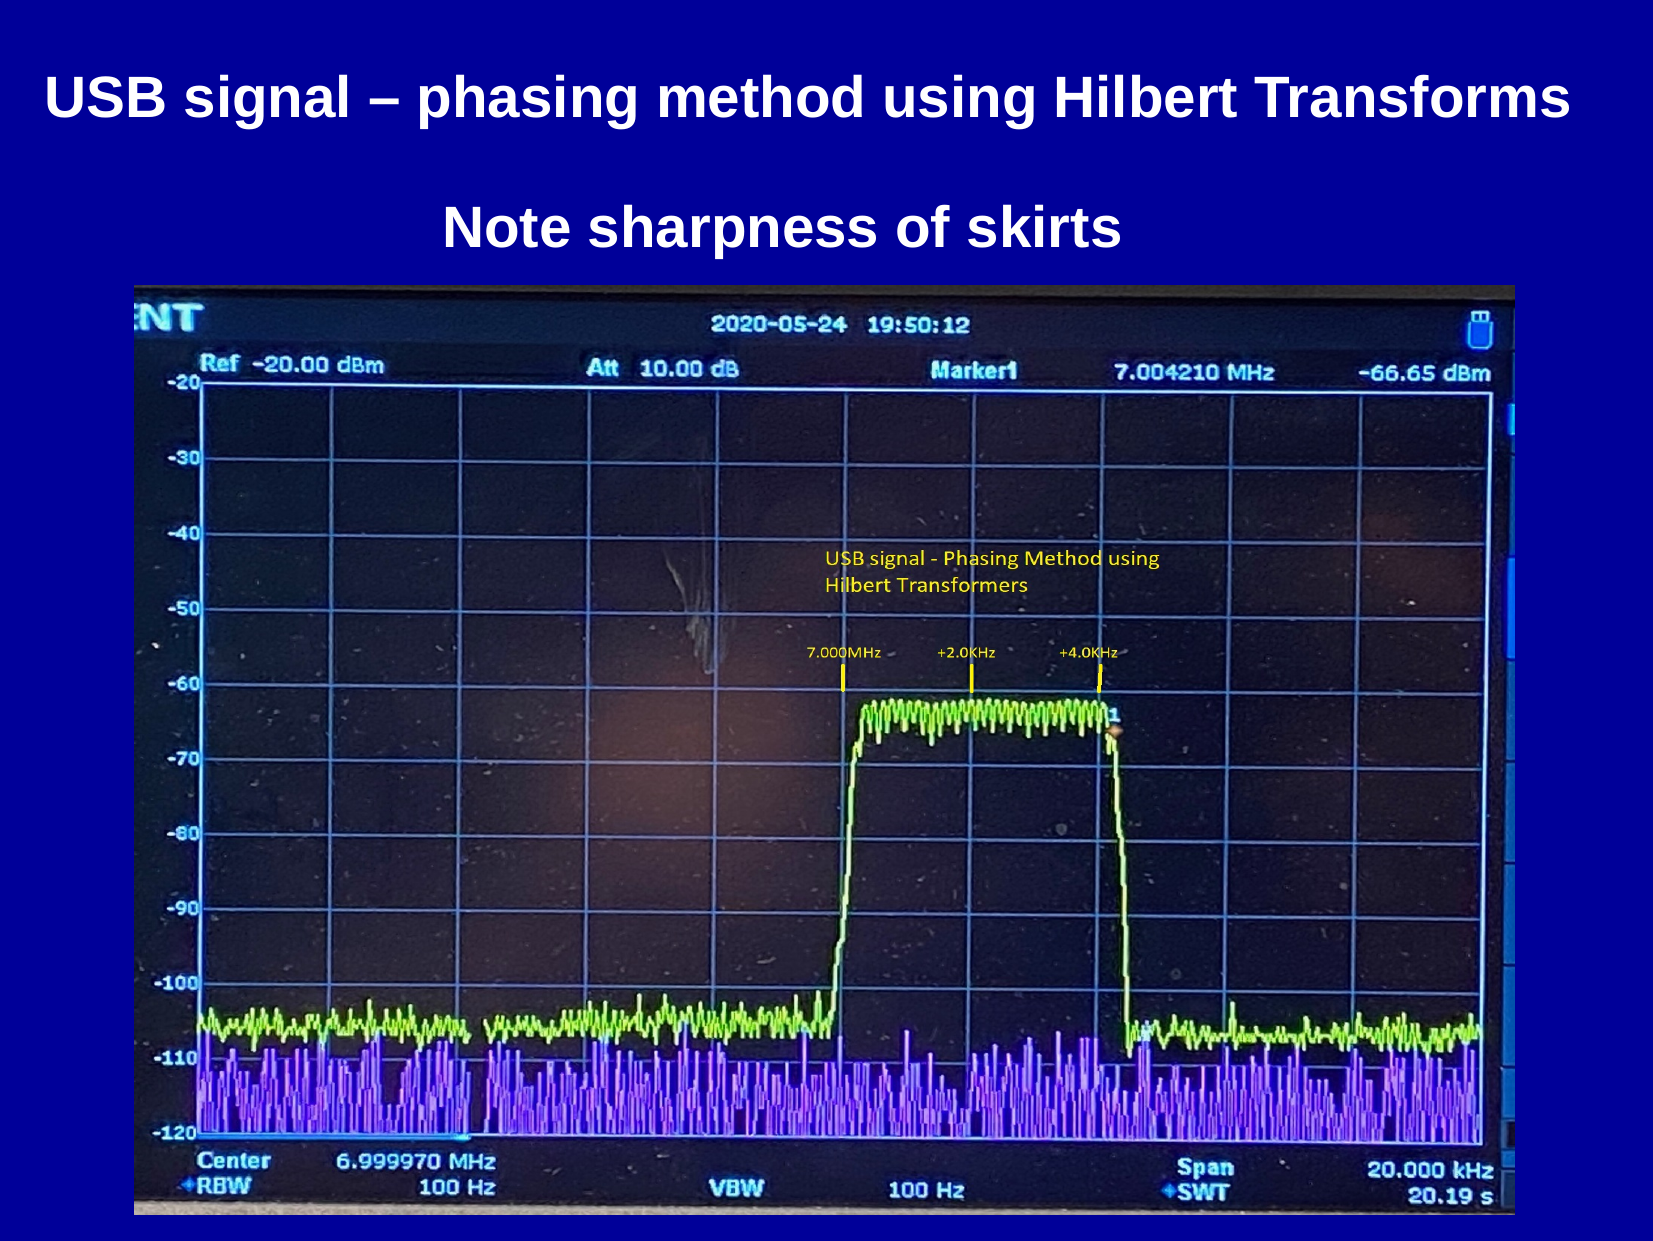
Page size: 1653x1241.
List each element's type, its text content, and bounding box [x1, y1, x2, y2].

text_box USB signal – phasing method using Hilbert Transforms Note sharpness of skirts [29, 53, 1644, 335]
picture [134, 335, 1515, 1215]
